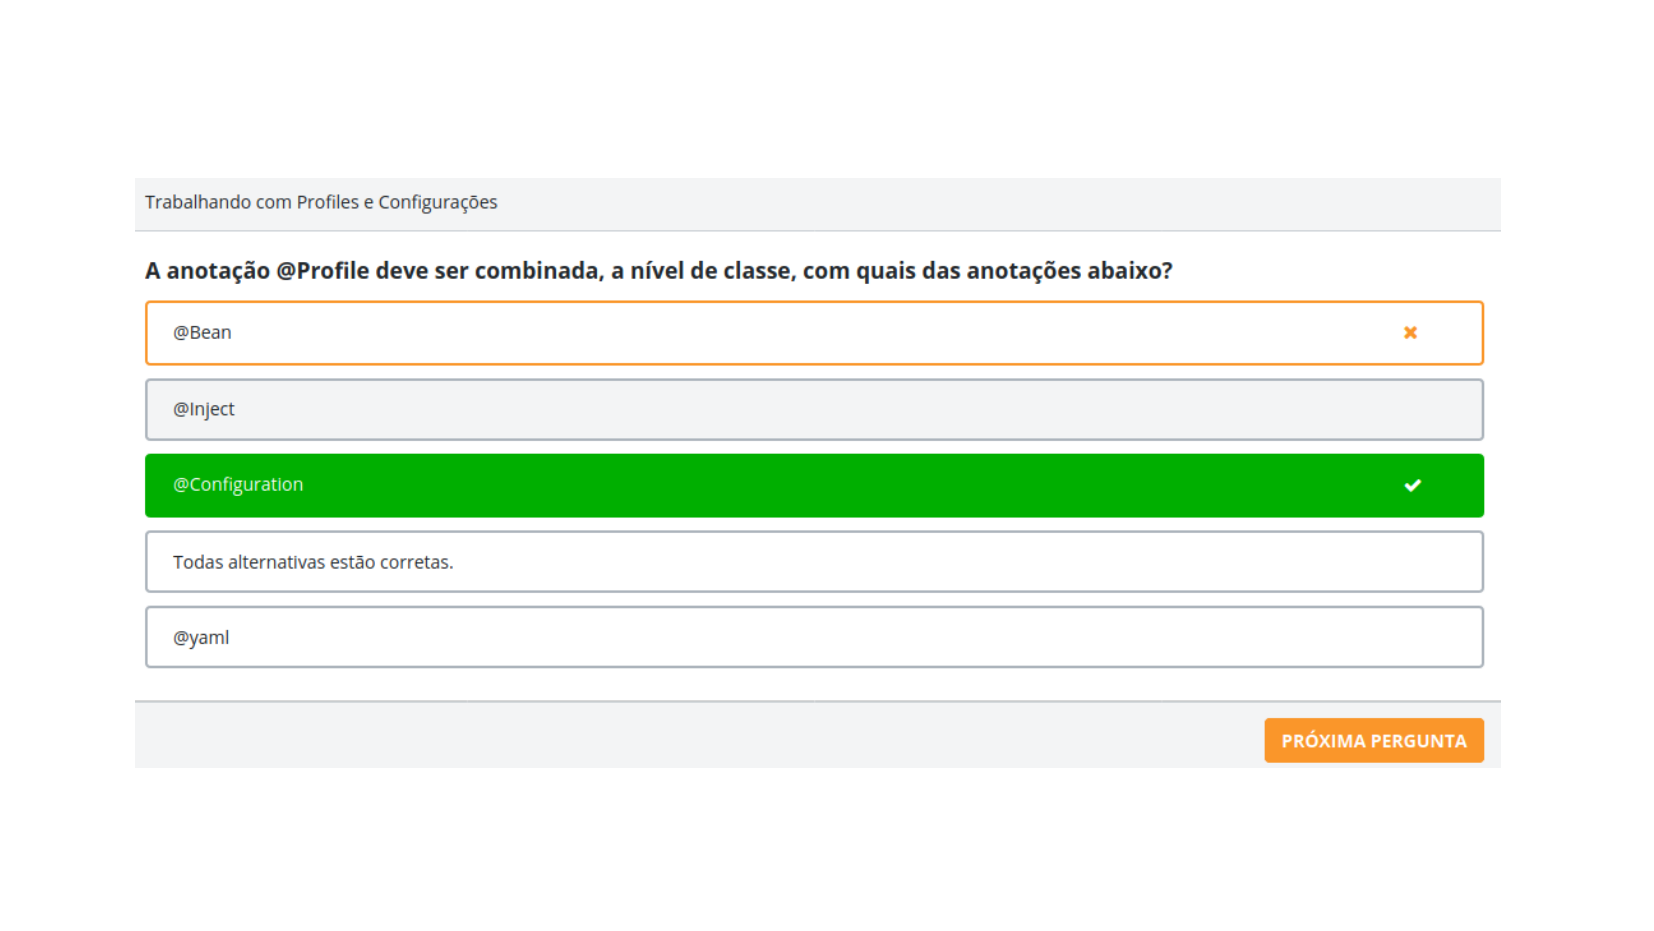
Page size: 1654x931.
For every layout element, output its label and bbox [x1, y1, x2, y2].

picture [135, 178, 1501, 768]
